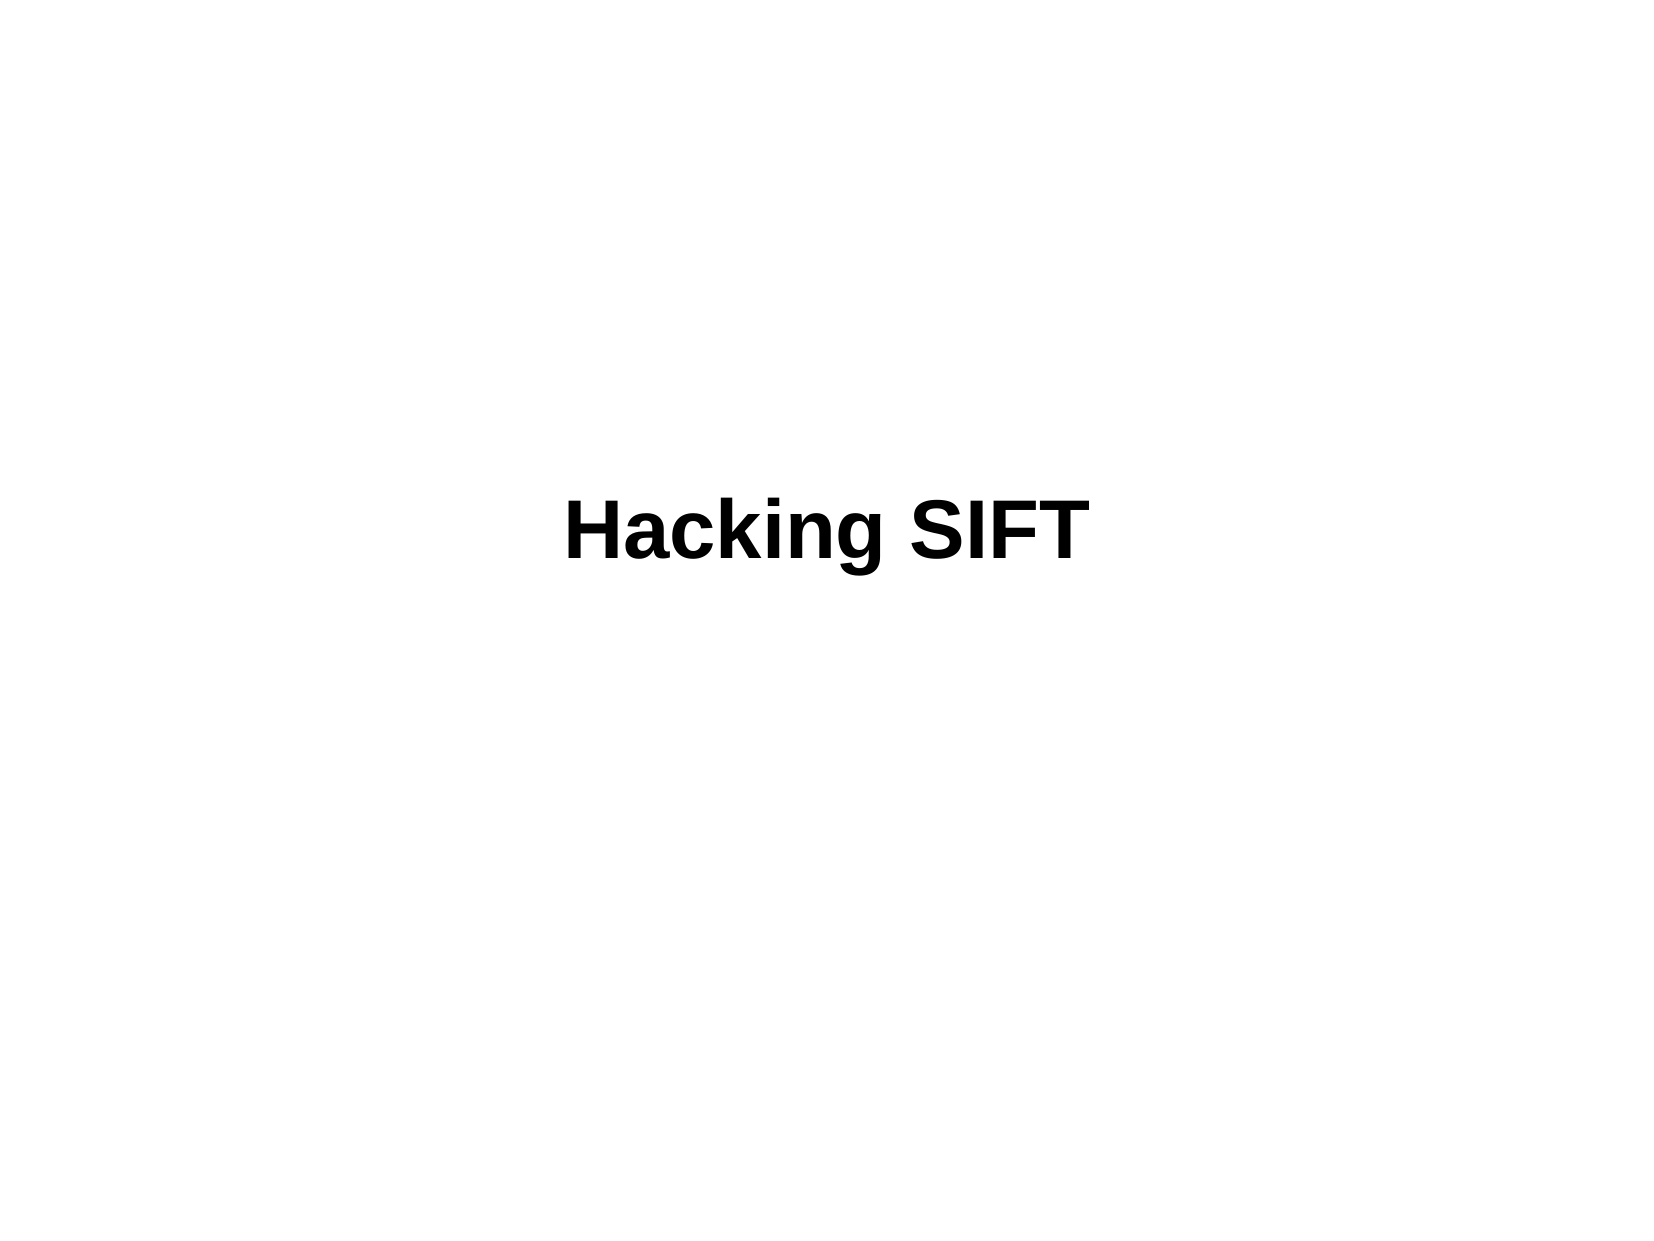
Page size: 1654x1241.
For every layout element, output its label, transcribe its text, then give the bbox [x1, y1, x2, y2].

subtitle Hacking SIFT [82, 49, 1571, 1010]
